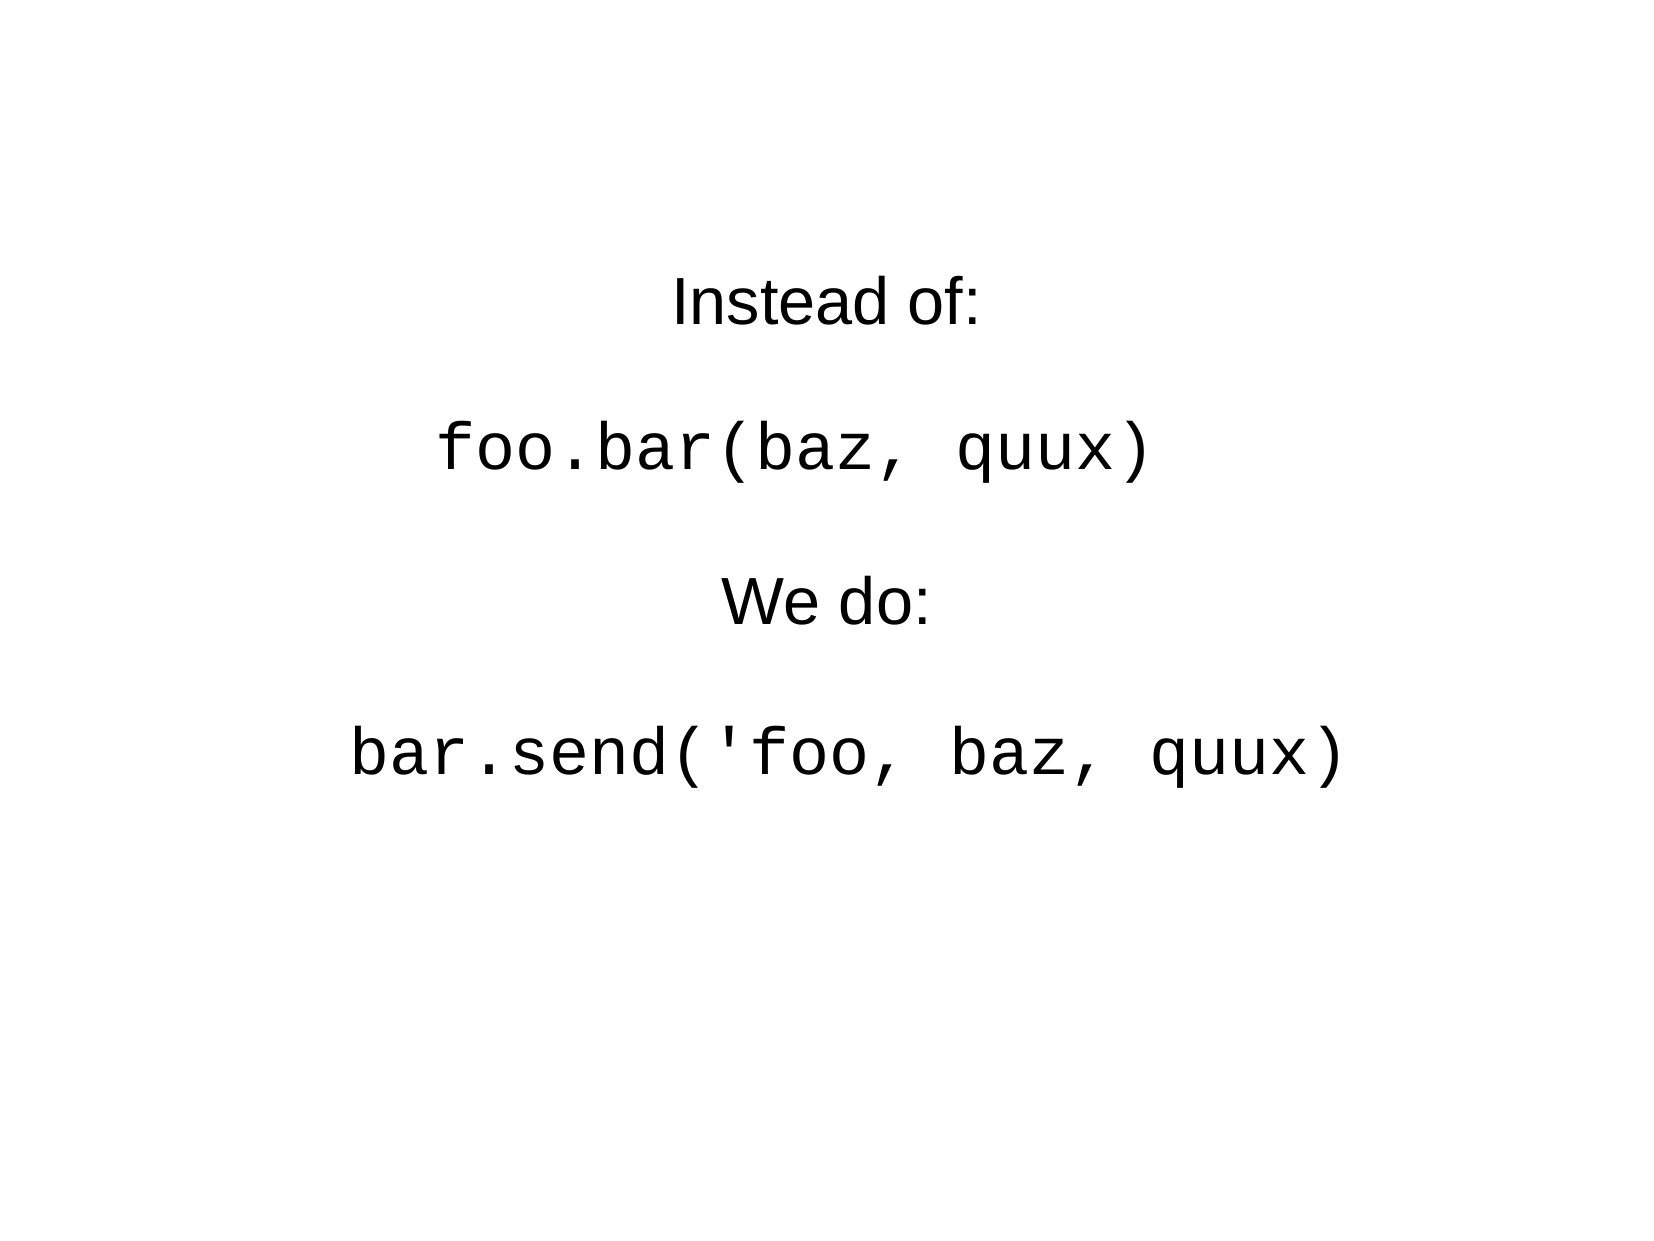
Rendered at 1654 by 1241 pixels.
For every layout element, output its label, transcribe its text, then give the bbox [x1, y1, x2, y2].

subtitle Instead of: foo.bar(baz, quux) We do: bar.send('foo, baz, quux) [275, 49, 1378, 1010]
